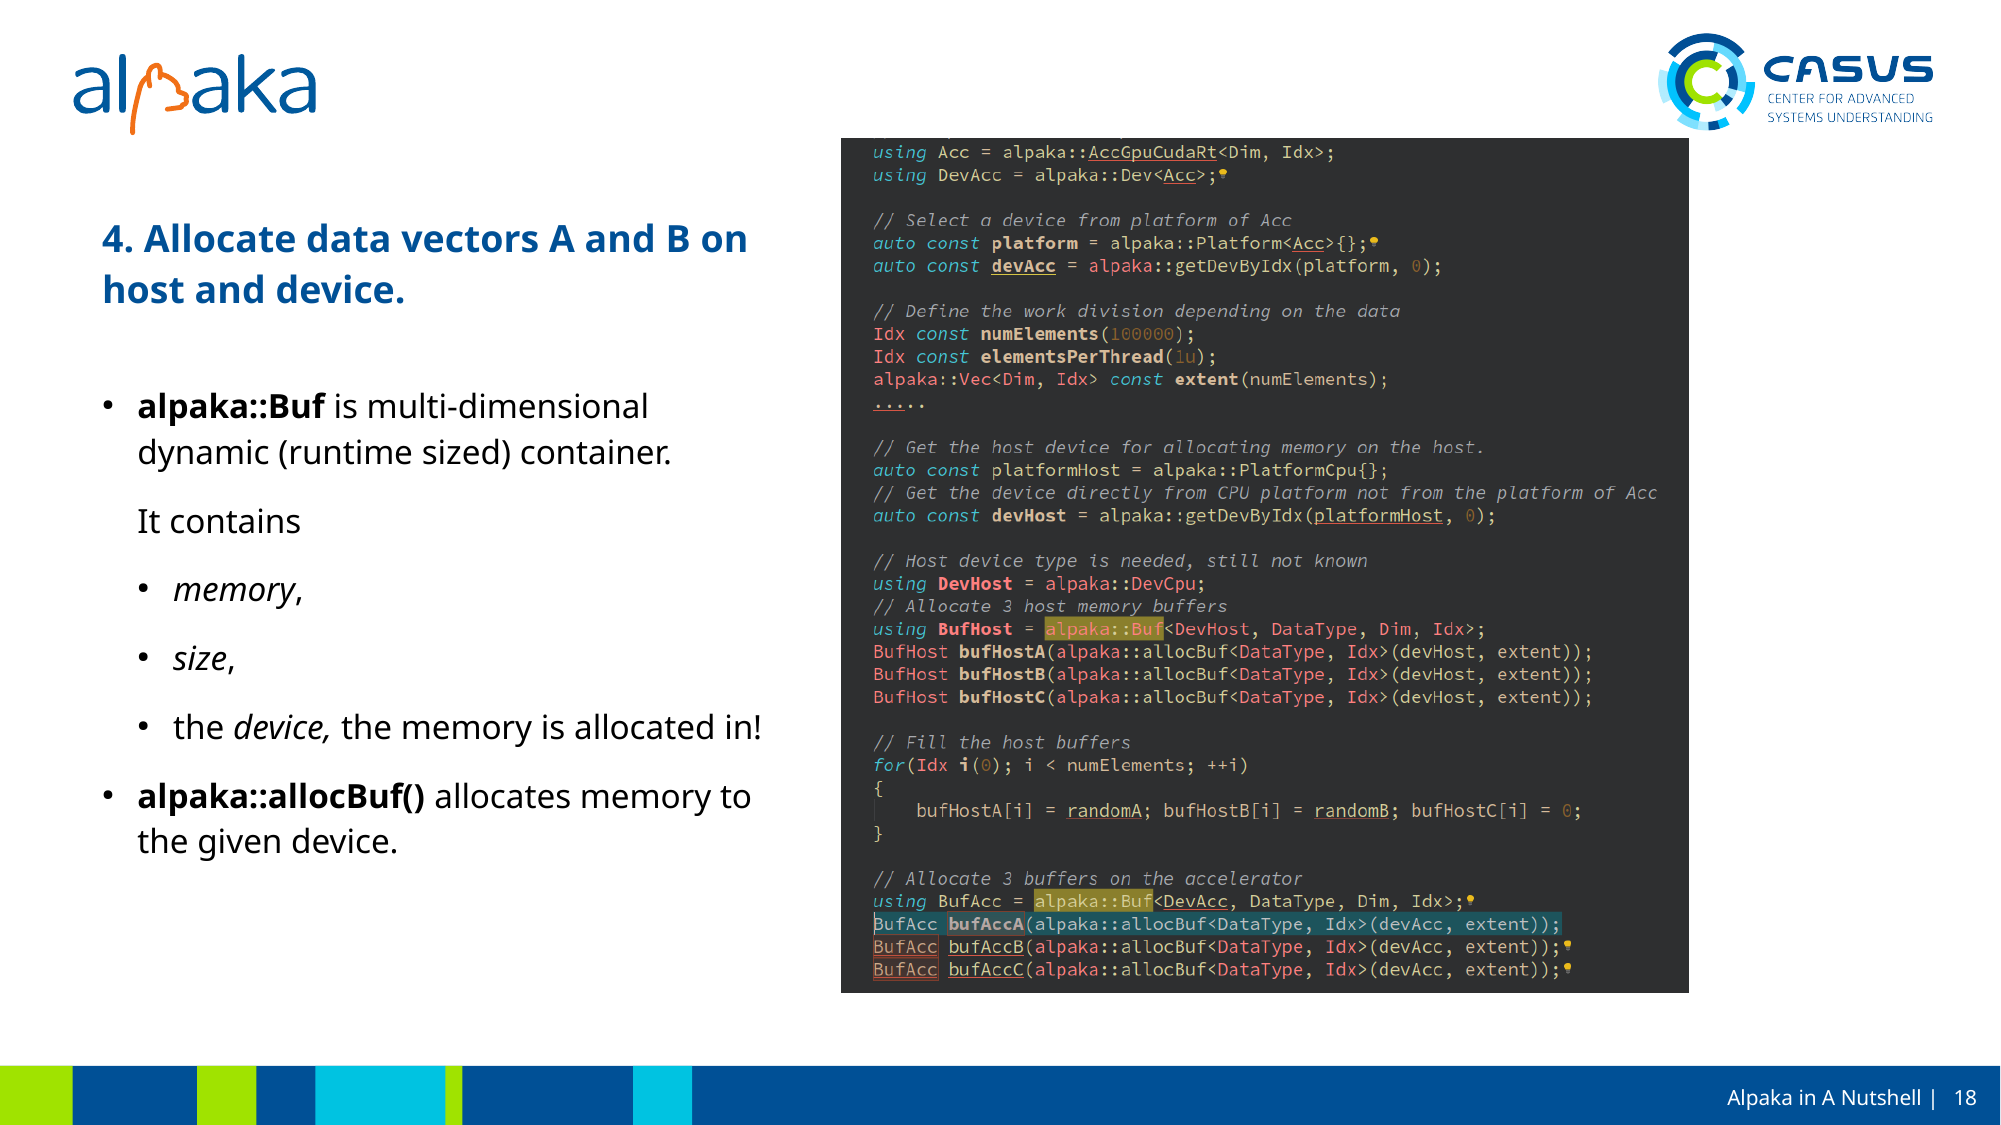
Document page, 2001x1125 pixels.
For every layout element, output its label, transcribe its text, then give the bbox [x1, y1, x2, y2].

picture [1658, 33, 1933, 131]
list 4. Allocate data vectors A and B on host and device. alpaka::Buf is multi-dimensional dynamic (runtime sized) container. It contains memory, size, the device, the memory is allocated in! alpaka::allocBuf() allocates memory to the given device. [102, 212, 780, 922]
picture [841, 138, 1689, 993]
picture [72, 53, 317, 136]
